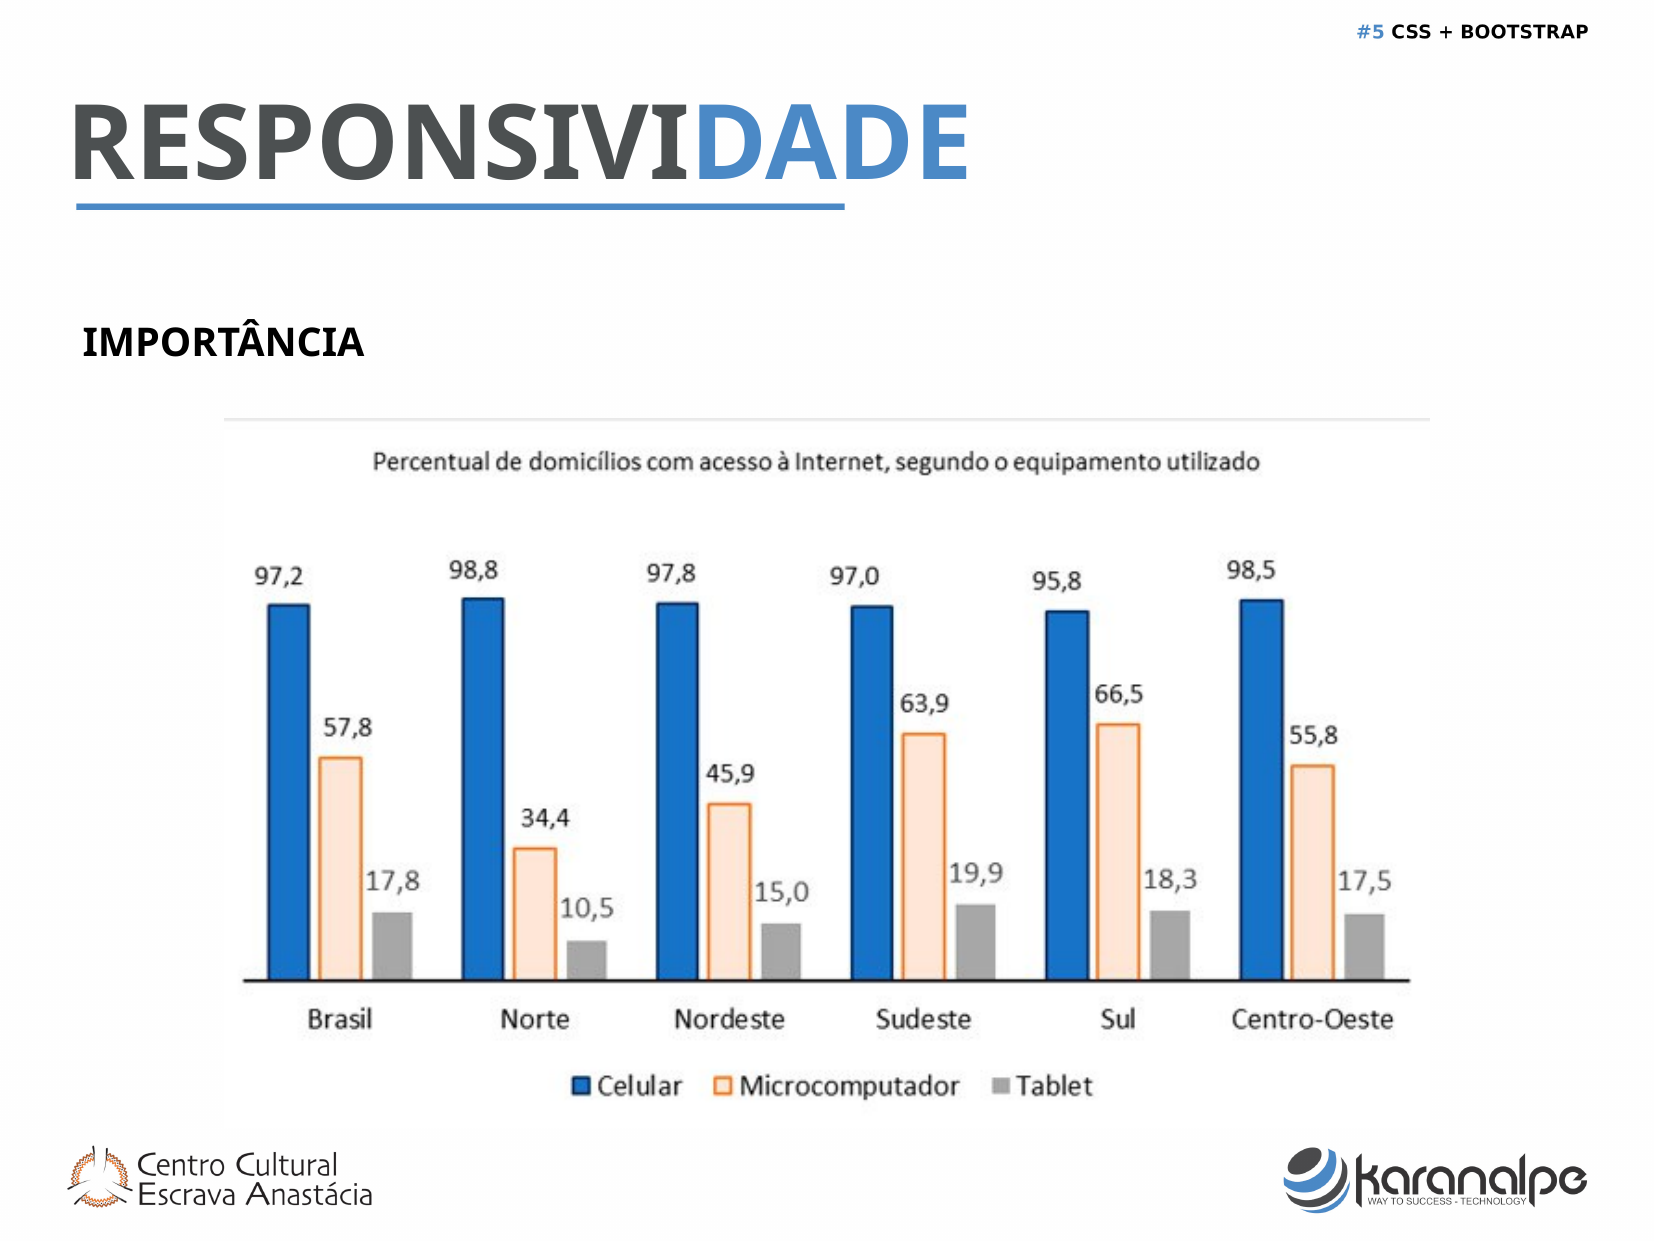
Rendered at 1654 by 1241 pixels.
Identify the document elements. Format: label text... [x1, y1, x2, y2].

picture [0, 0, 1654, 1241]
list IMPORTÂNCIA [82, 313, 1583, 520]
title RESPONSIVIDADE [66, 35, 1555, 243]
